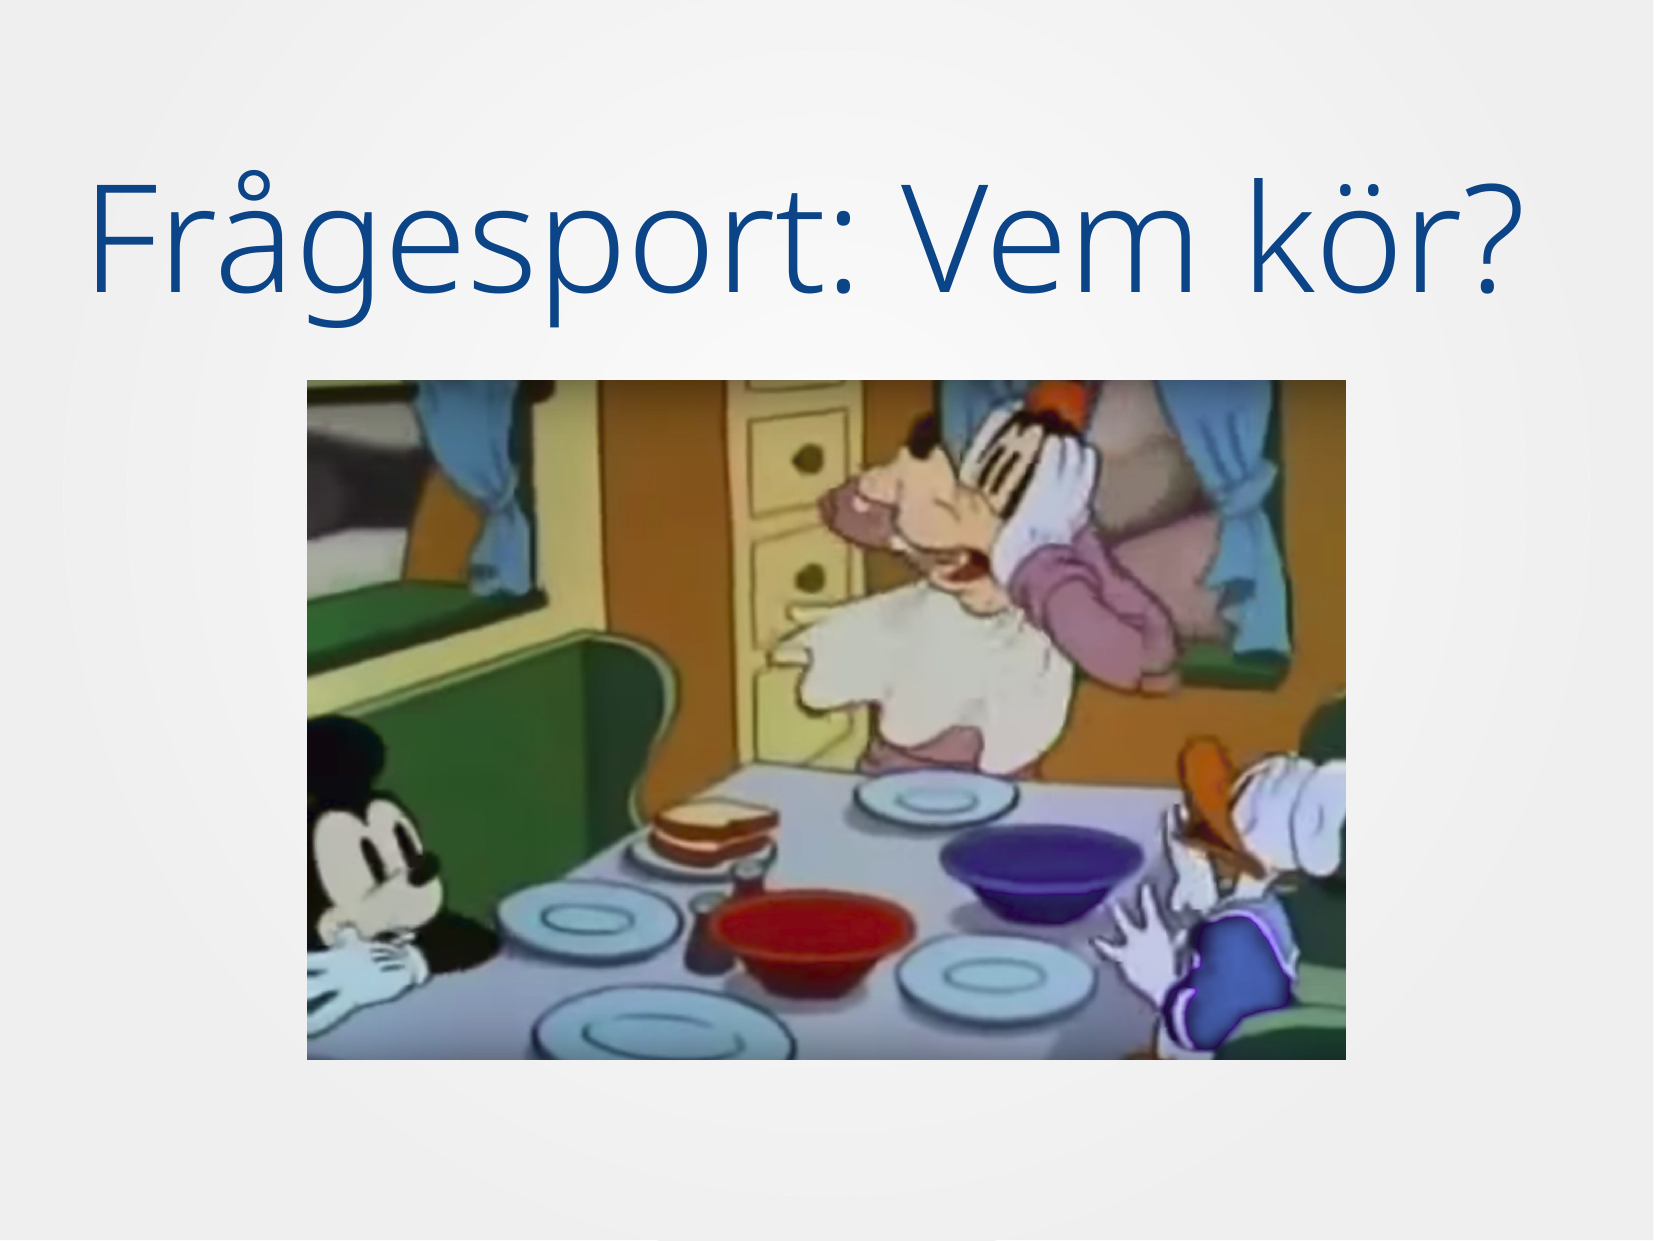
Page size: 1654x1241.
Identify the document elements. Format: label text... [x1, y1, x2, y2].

picture [307, 380, 1346, 1060]
title Frågesport: Vem kör? [82, 80, 1572, 337]
